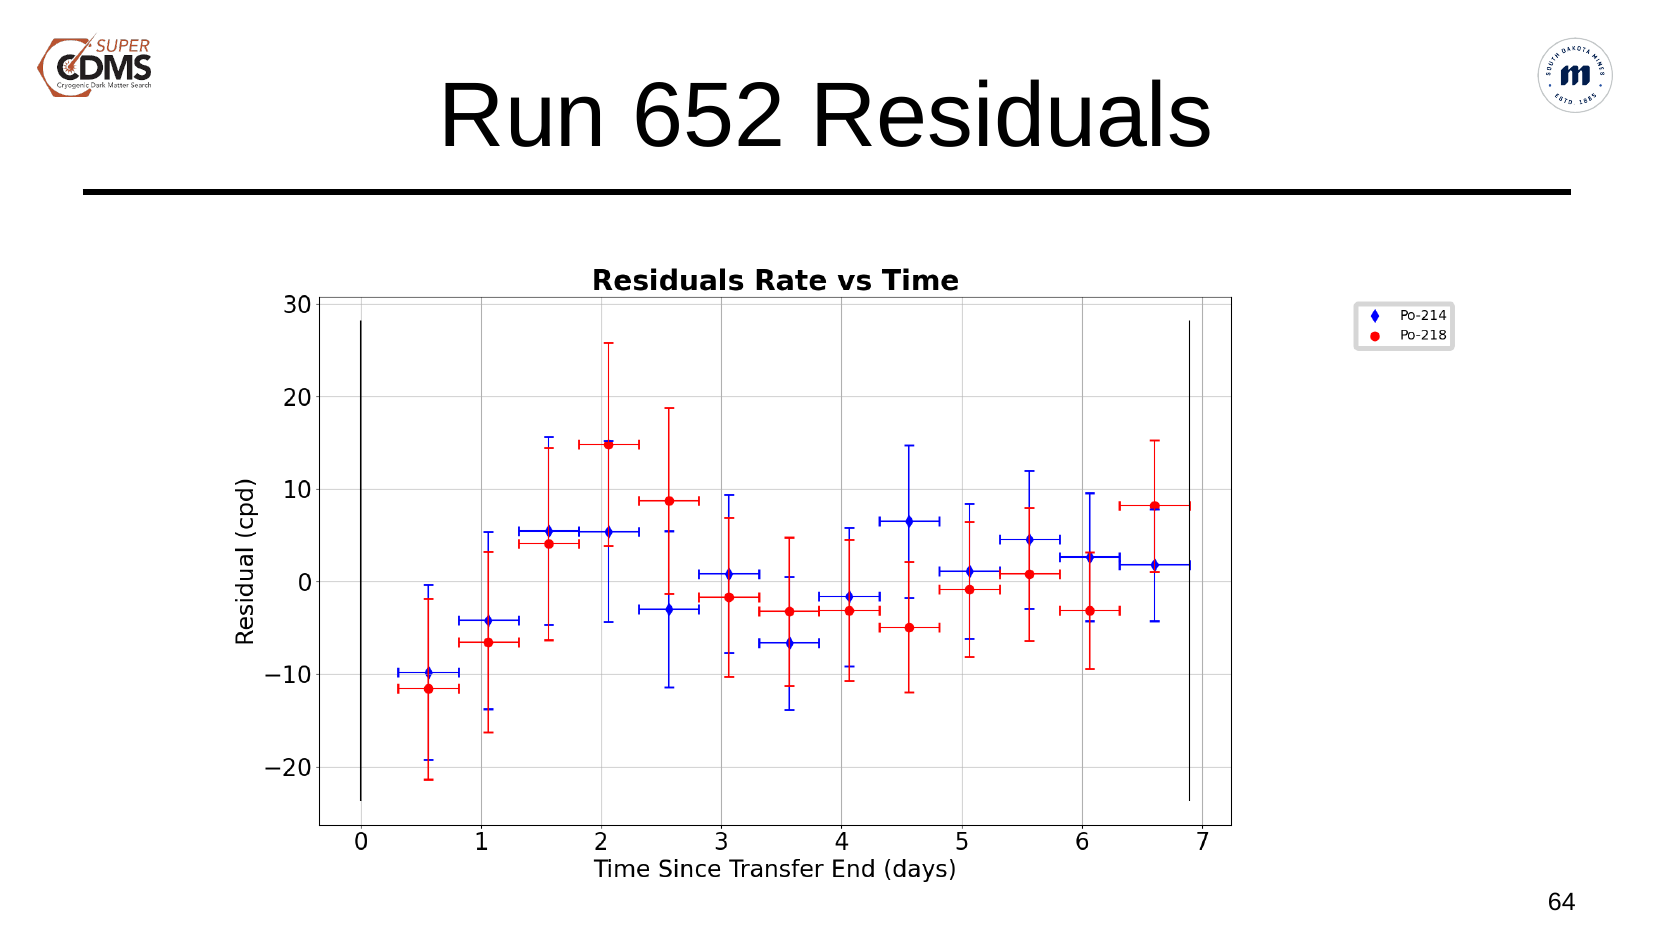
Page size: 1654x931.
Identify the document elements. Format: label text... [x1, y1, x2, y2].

picture [37, 32, 151, 97]
picture [150, 214, 1501, 901]
picture [1571, 37, 1613, 113]
title Run 652 Residuals [82, 37, 1571, 193]
